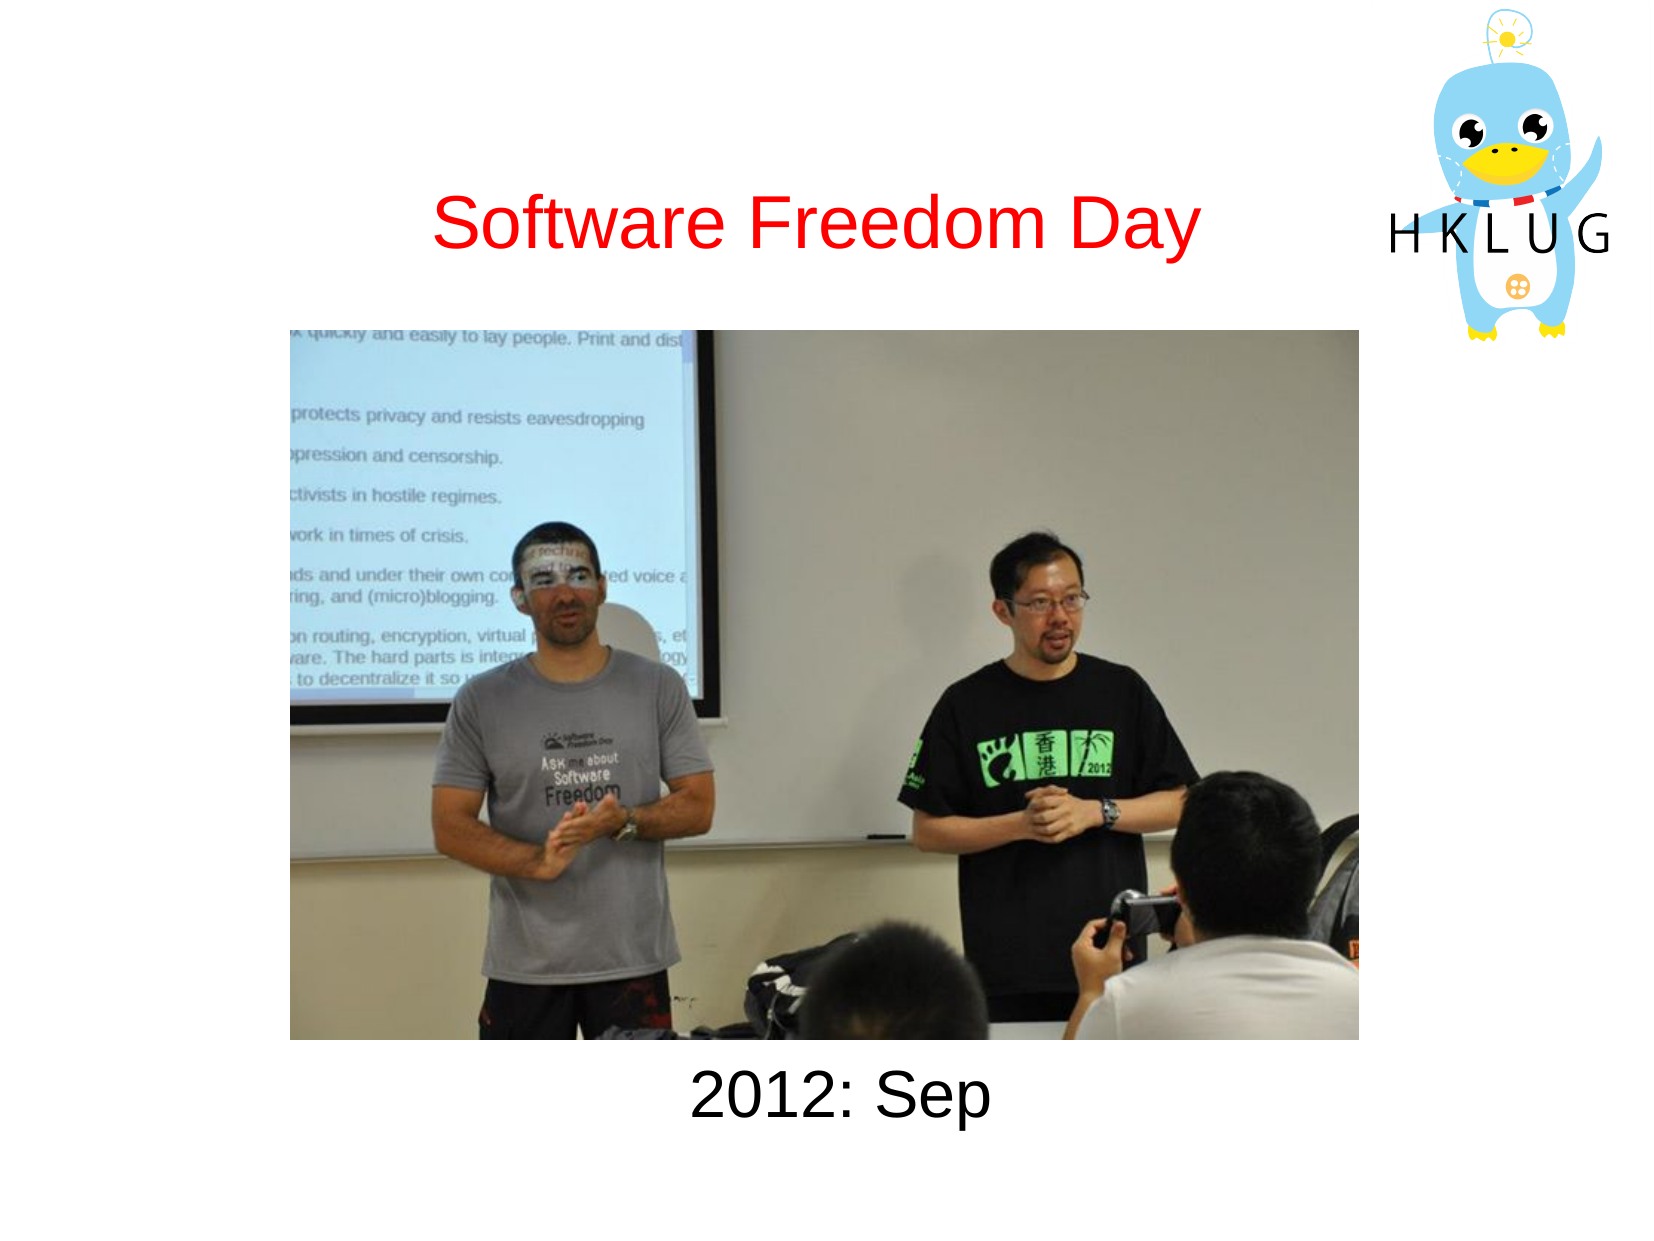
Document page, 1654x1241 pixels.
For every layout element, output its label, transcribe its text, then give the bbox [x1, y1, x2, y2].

picture [1370, 0, 1651, 355]
text_box Software Freedom Day [68, 129, 1565, 308]
text_box 2012: Sep [107, 1057, 1575, 1139]
picture [290, 330, 1359, 1040]
